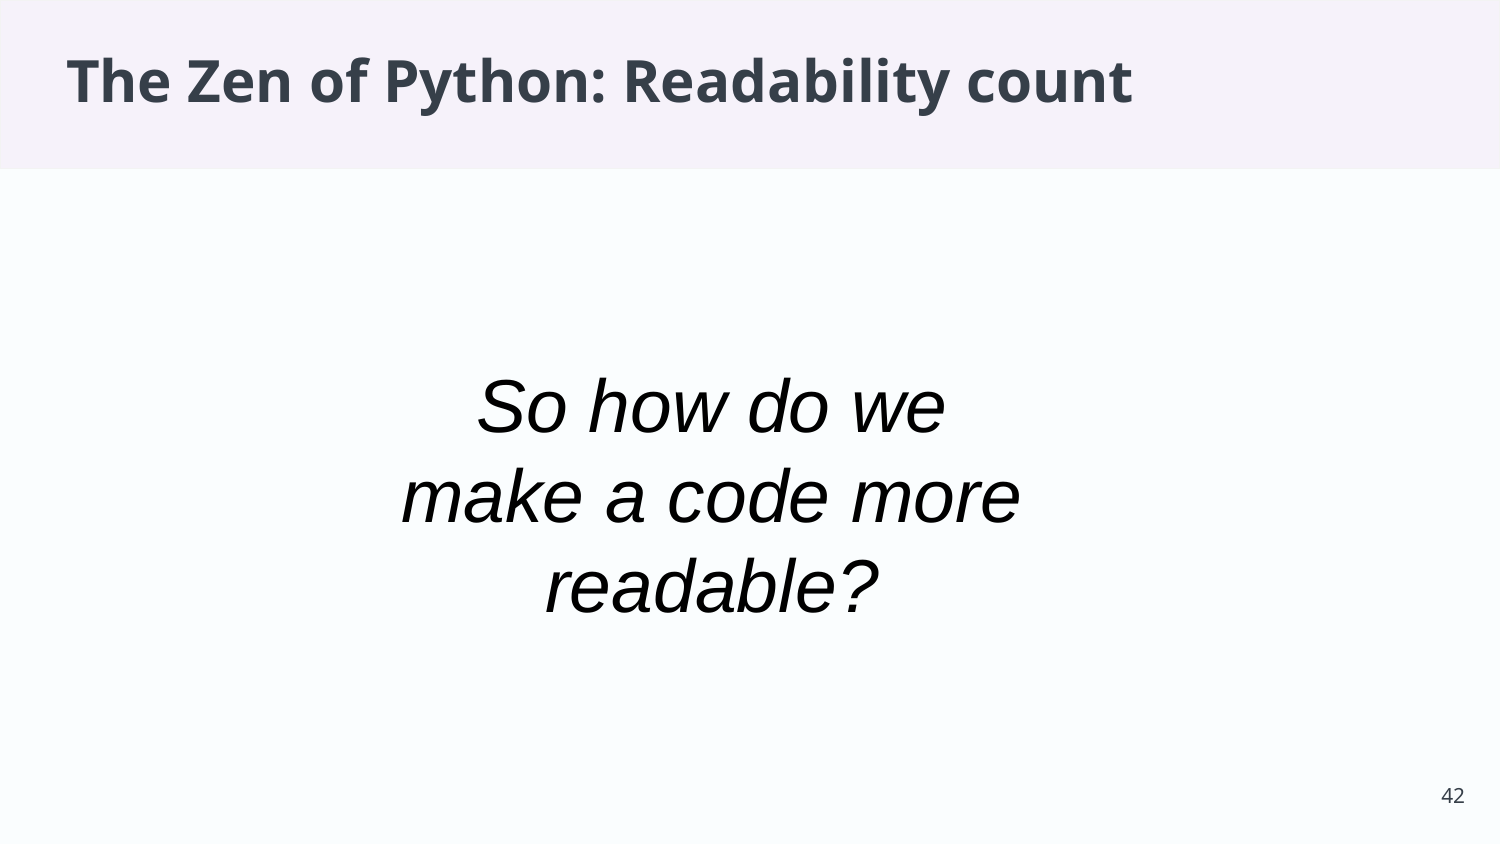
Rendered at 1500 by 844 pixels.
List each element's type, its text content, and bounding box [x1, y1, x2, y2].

title The Zen of Python: Readability count [51, 28, 1390, 141]
slide_number <number> [1389, 764, 1480, 830]
text_box So how do we make a code more readable? [379, 342, 1045, 643]
